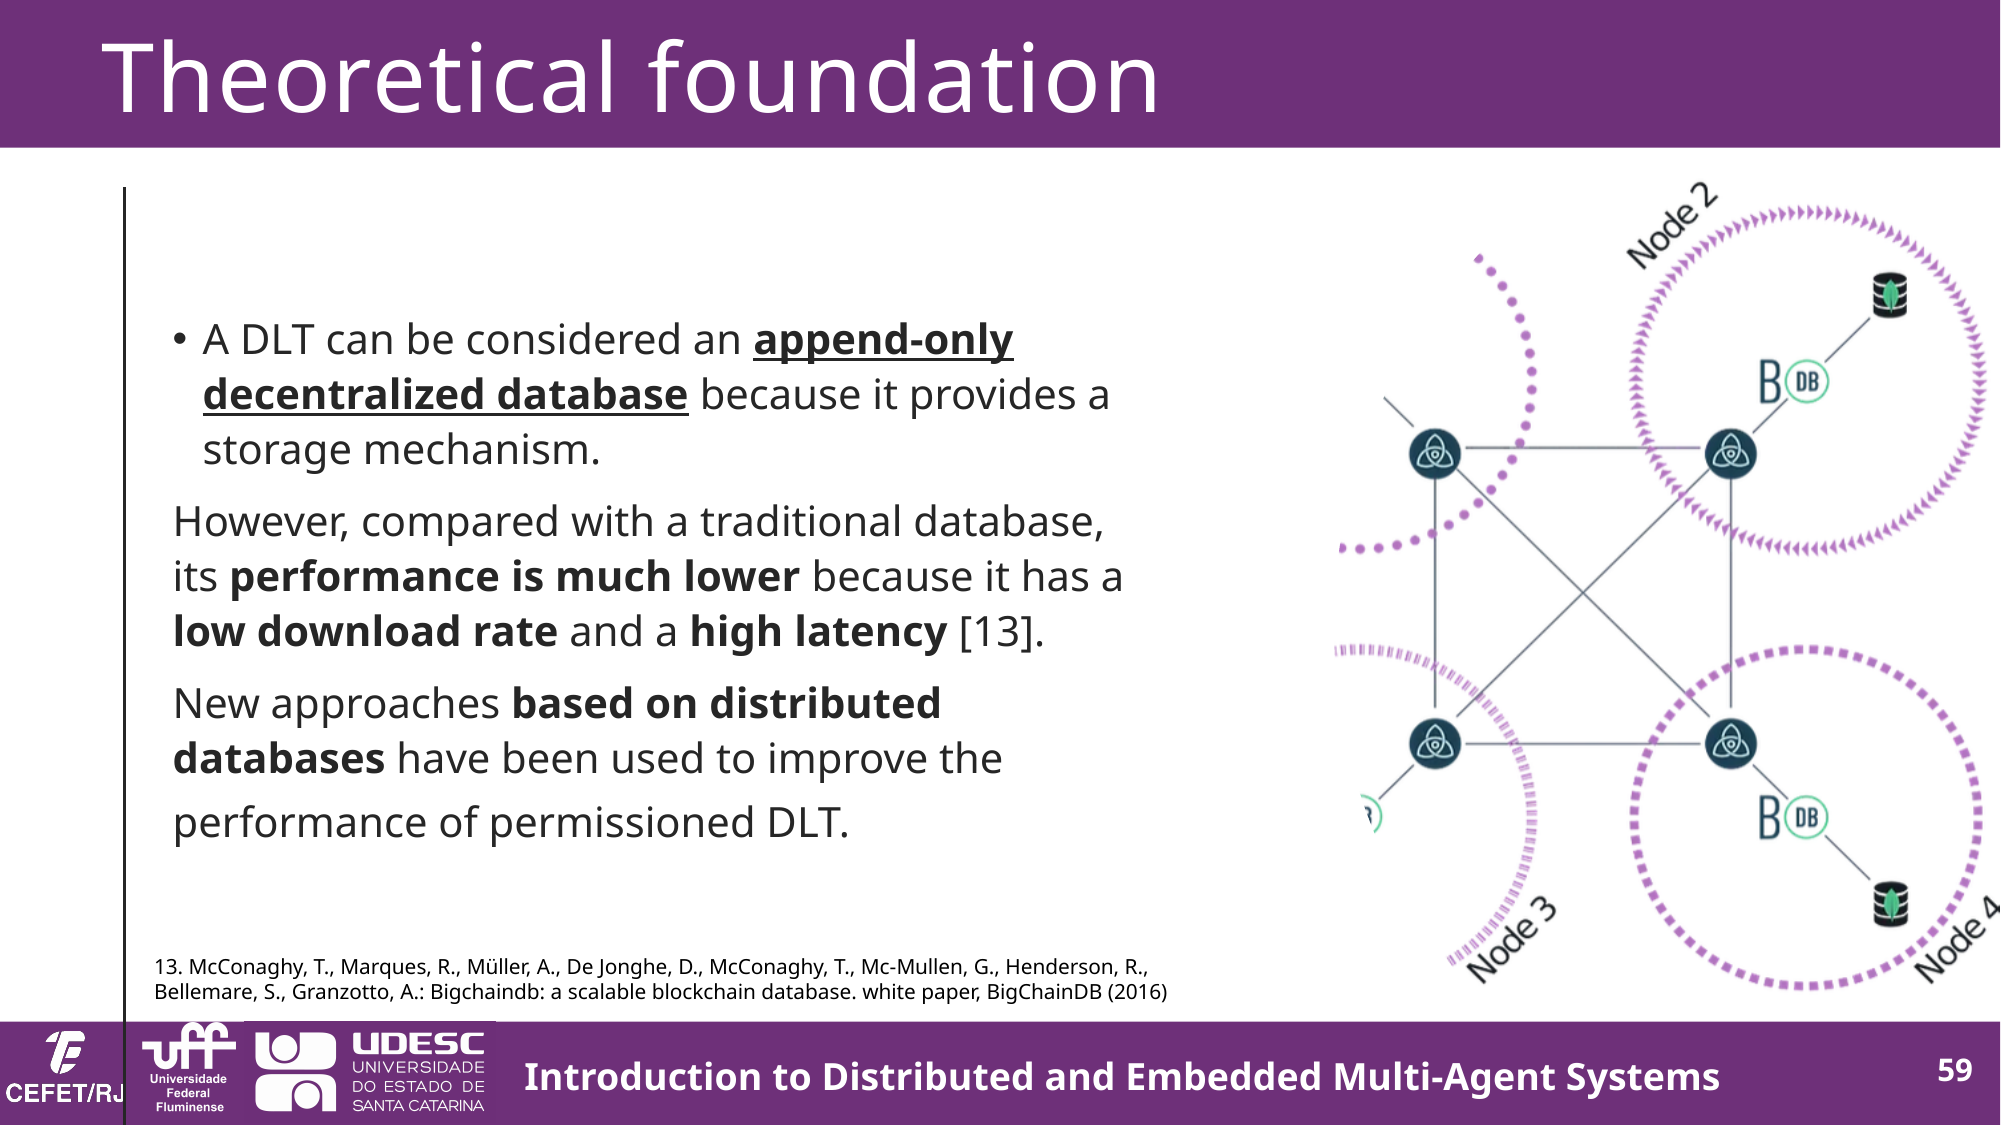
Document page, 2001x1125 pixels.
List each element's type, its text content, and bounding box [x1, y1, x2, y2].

picture [244, 1021, 496, 1123]
picture [6, 1009, 123, 1125]
title Theoretical foundation [86, 22, 1210, 165]
text_box [1333, 159, 2000, 1019]
list A DLT can be considered an append-only decentralized database because it provides a storage mechanism. However, compared with a traditional database, its performance is much lower because it has a low download rate and a high latency [13]. New approaches based on distributed databases have been used to improve the performance of permissioned DLT. [157, 300, 1144, 910]
text_box 13. McConaghy, T., Marques, R., Müller, A., De Jonghe, D., McConaghy, T., Mc-Mullen, G., Henderson, R., Bellemare, S., Granzotto, A.: Bigchaindb: a scalable blockchain database. white paper, BigChainDB (2016)​ [139, 945, 1268, 1011]
picture [141, 1021, 237, 1117]
